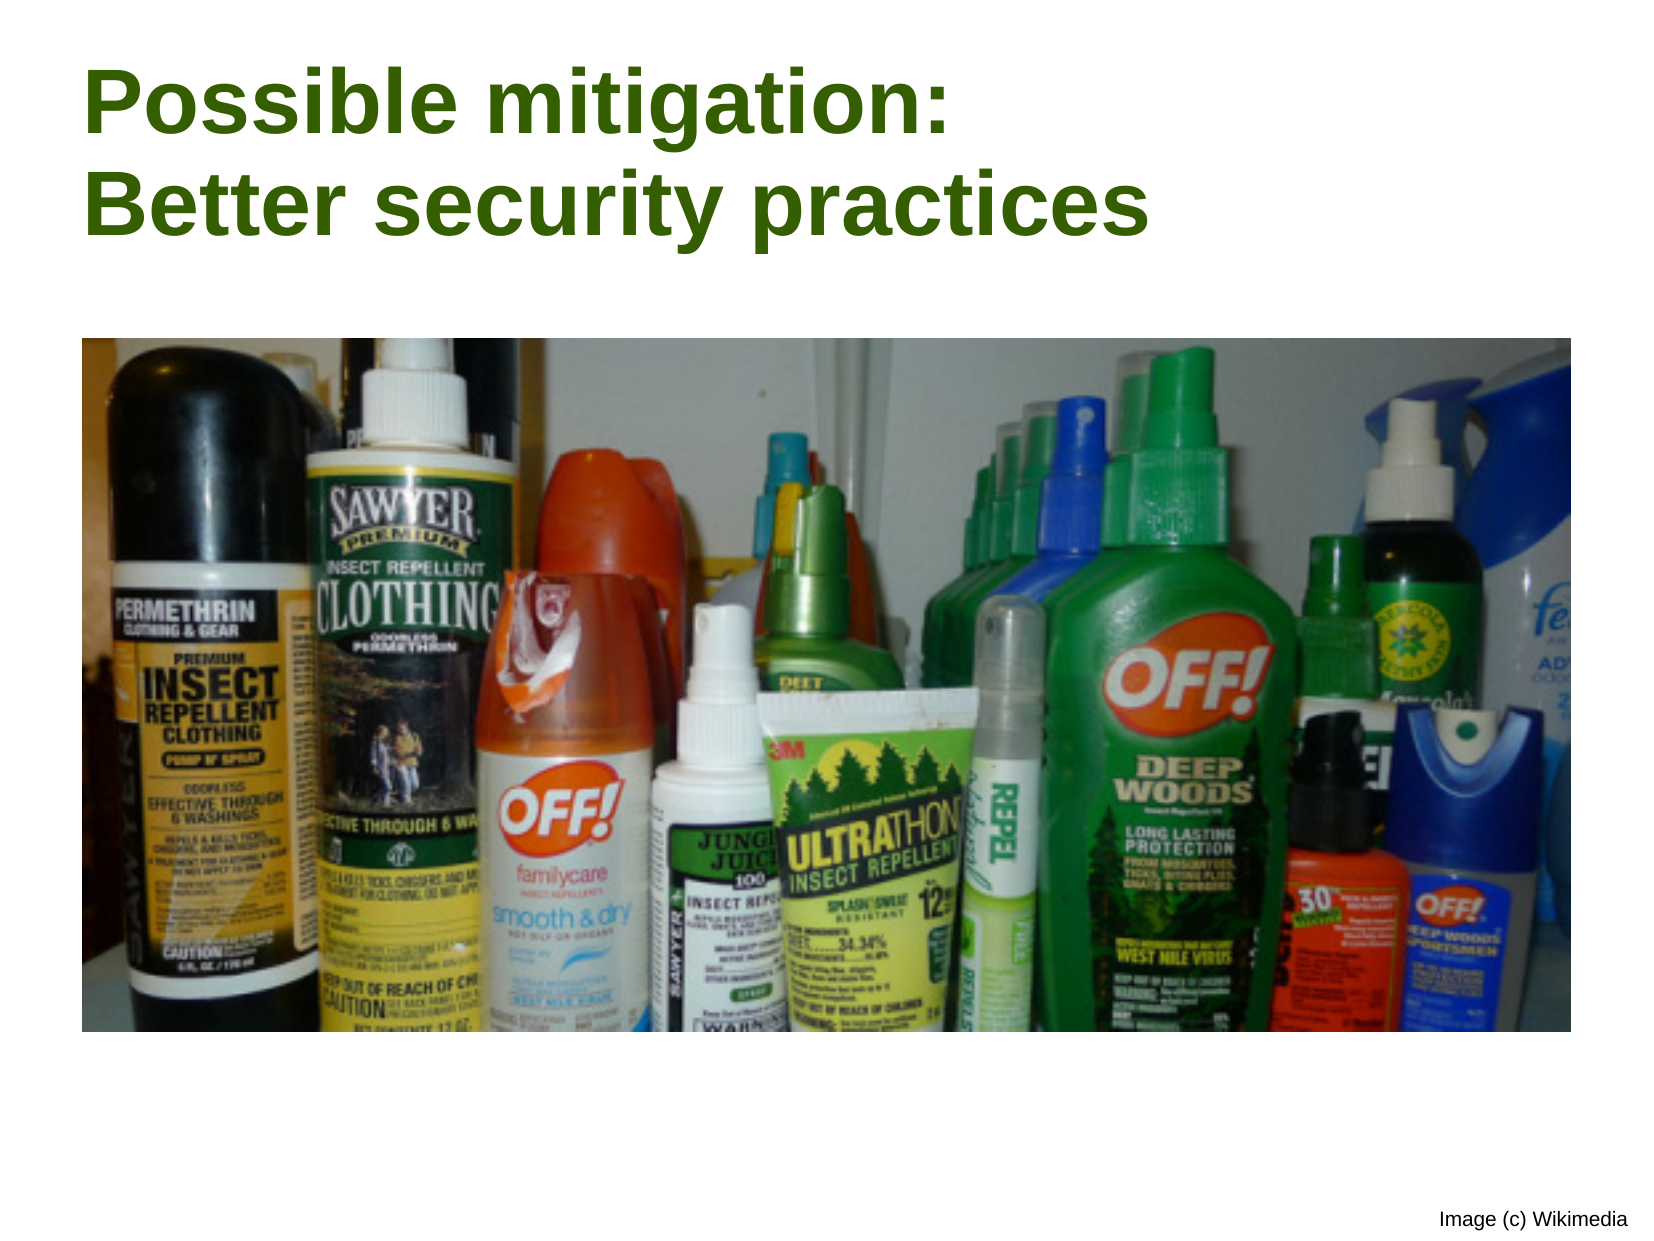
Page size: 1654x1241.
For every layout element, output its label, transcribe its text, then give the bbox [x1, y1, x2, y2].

title Possible mitigation: Better security practices [82, 49, 1571, 257]
text_box Image (c) Wikimedia [1424, 1200, 1654, 1239]
picture [82, 338, 1571, 1032]
